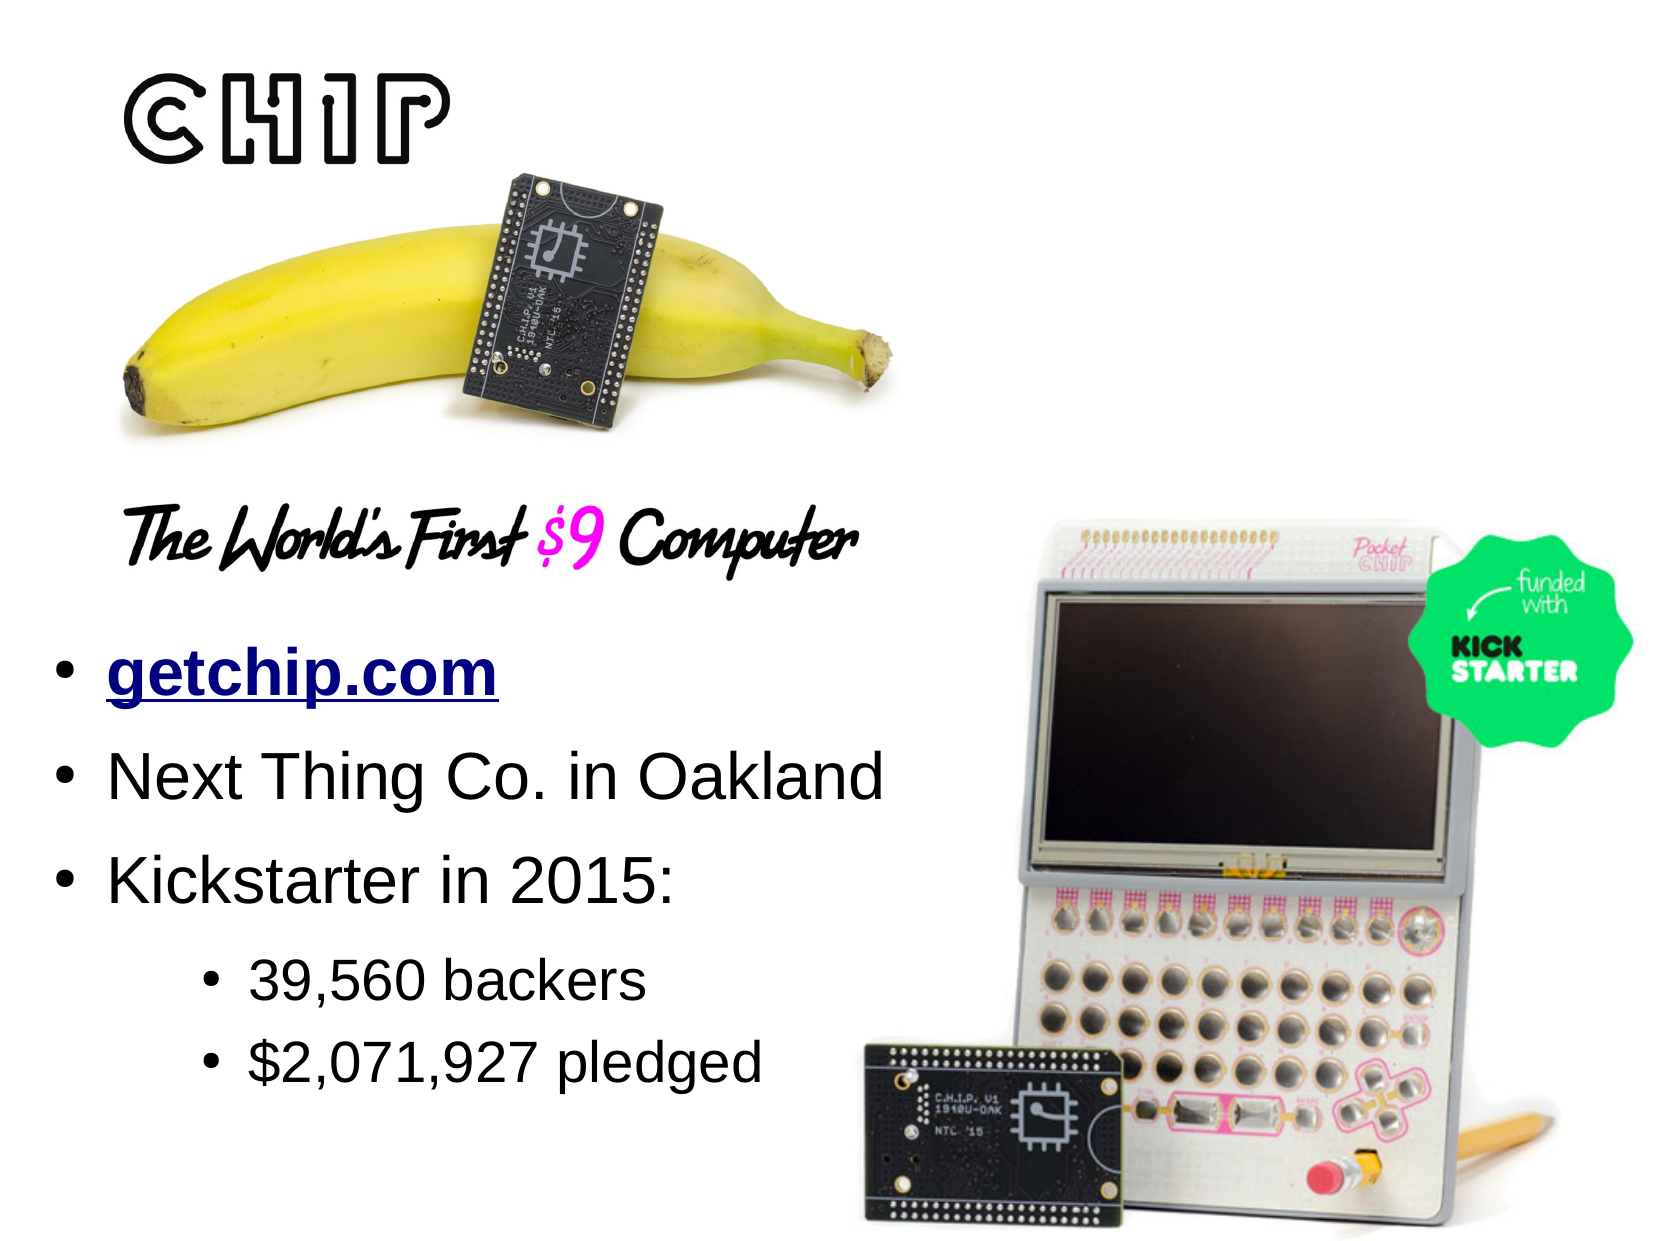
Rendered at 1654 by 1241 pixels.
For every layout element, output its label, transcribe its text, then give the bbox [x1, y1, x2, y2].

picture [742, 518, 1654, 1241]
picture [88, 29, 909, 645]
list getchip.com Next Thing Co. in Oakland Kickstarter in 2015: 39,560 backers $2,071,927 pledged [35, 425, 1524, 1146]
